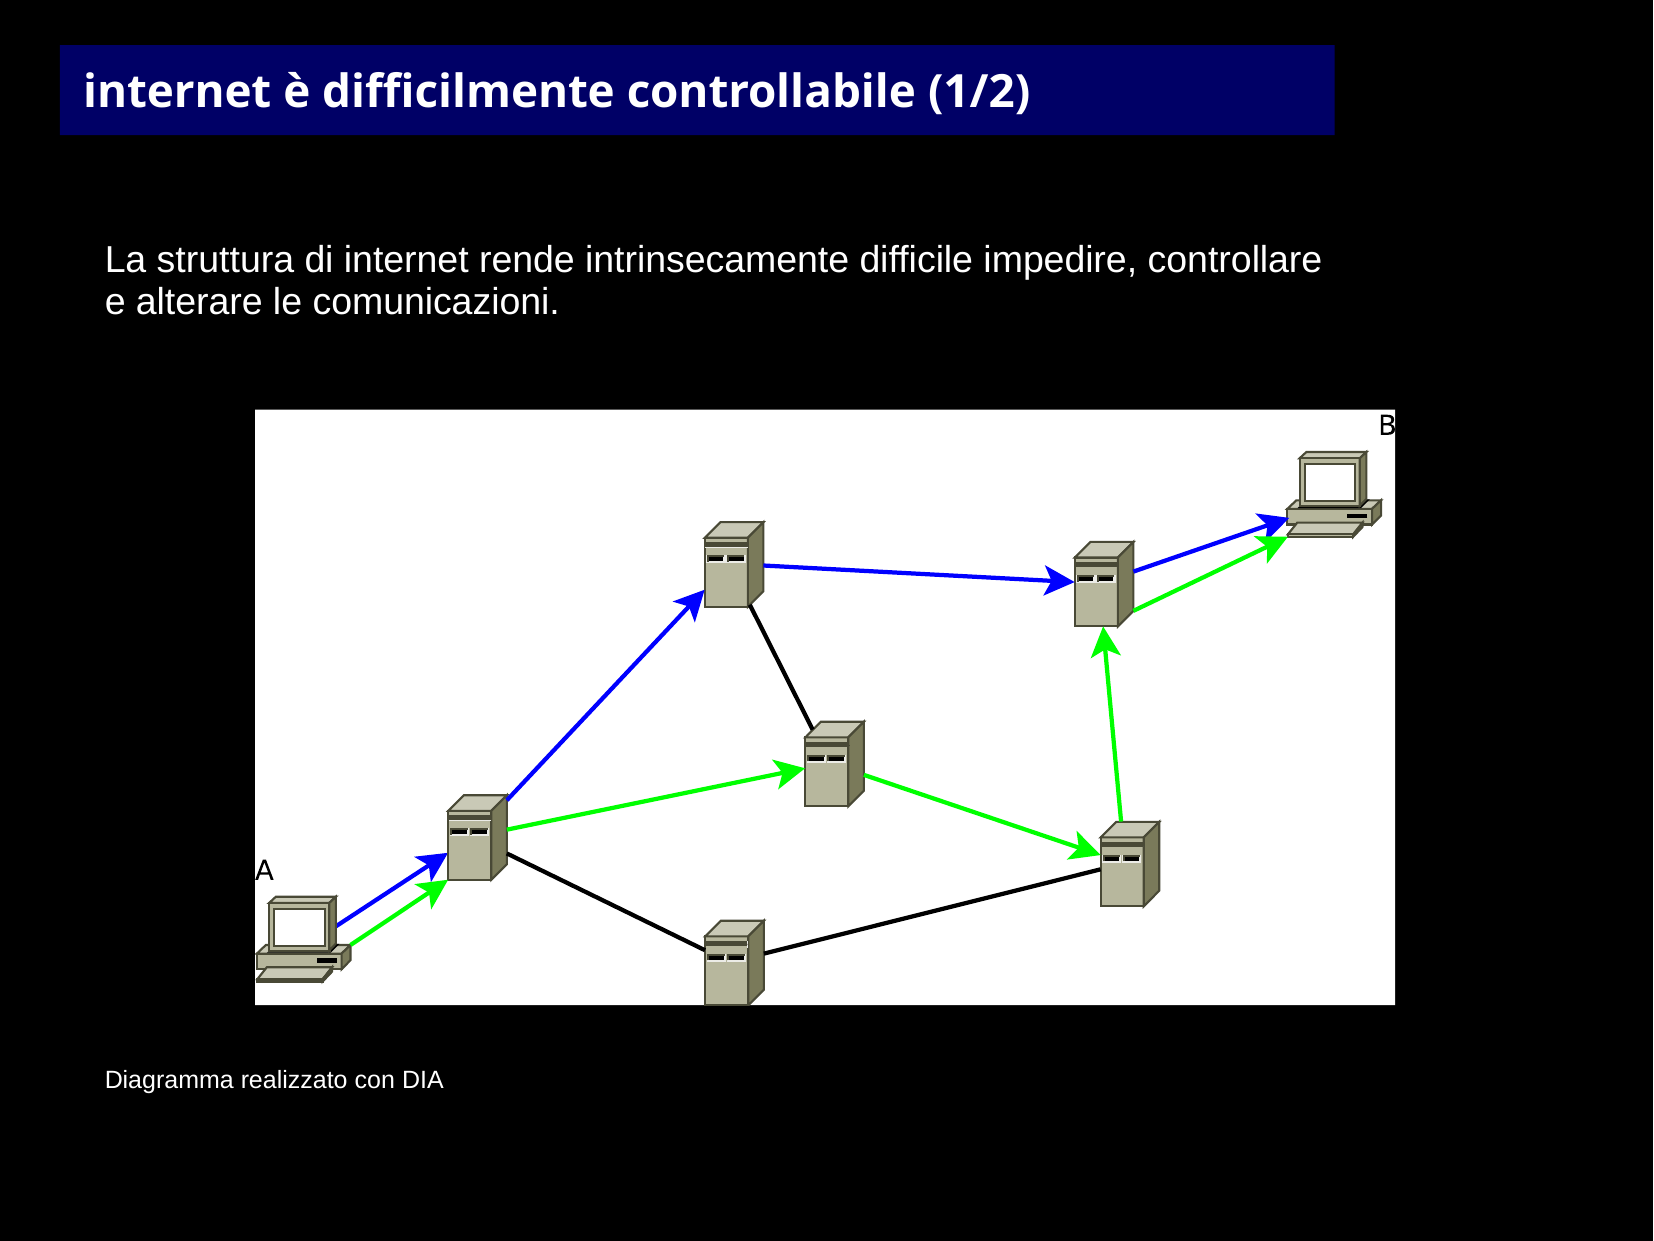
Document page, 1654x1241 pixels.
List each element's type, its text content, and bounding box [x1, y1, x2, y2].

text_box Diagramma realizzato con DIA [90, 1058, 1653, 1126]
text_box La struttura di internet rende intrinsecamente difficile impedire, controllare e alterare le comunicazioni. [90, 231, 1338, 331]
list internet è difficilmente controllabile (1/2) [59, 45, 1335, 136]
picture [255, 409, 1396, 1006]
